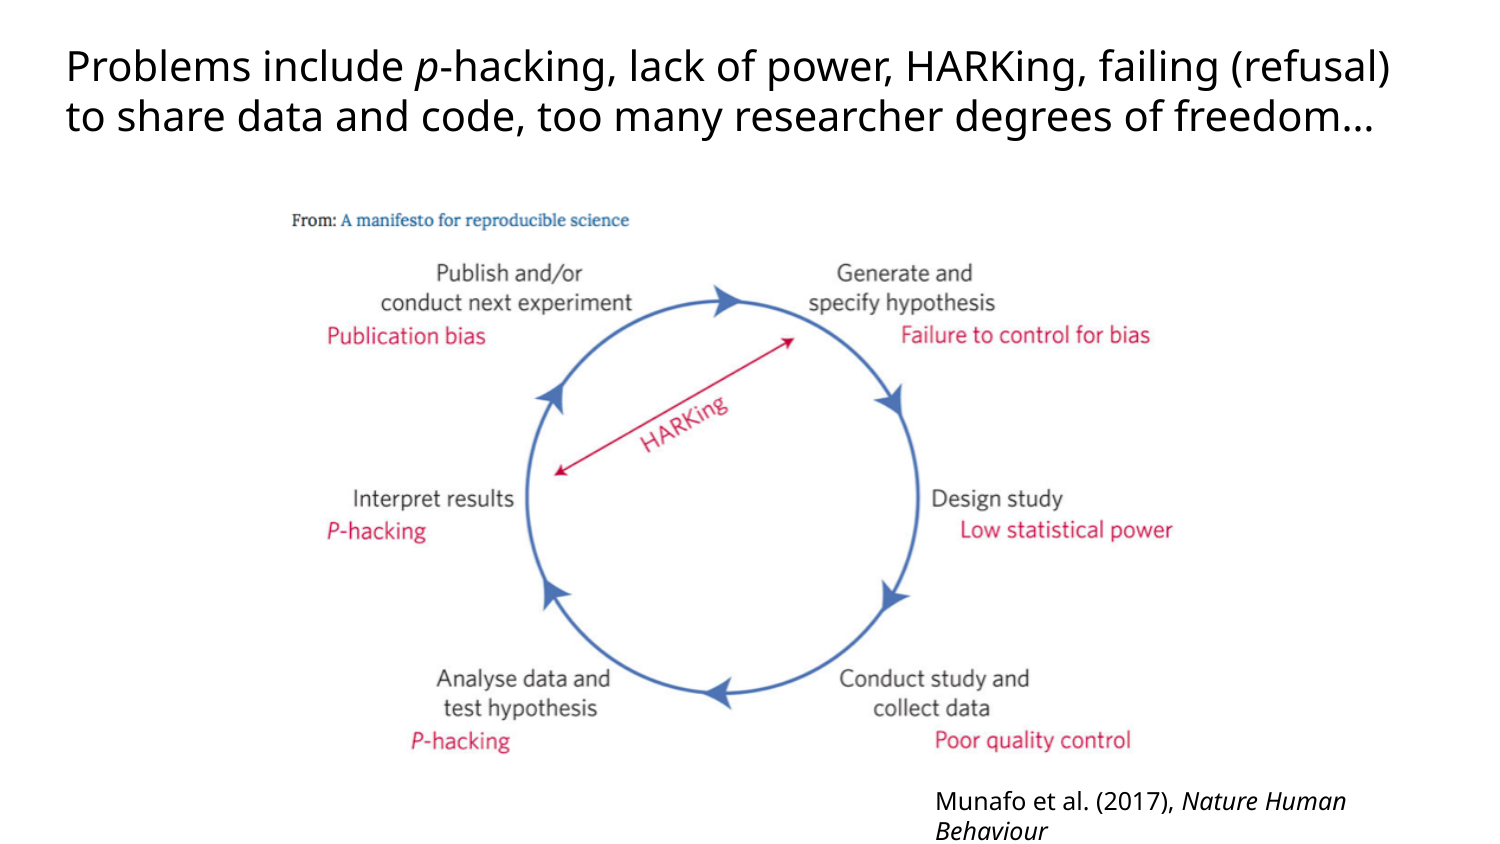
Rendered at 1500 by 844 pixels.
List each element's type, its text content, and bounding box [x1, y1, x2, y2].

text_box Problems include p-hacking, lack of power, HARKing, failing (refusal) to share data and code, too many researcher degrees of freedom… [50, 24, 1450, 171]
picture [266, 187, 1227, 771]
text_box Munafo et al. (2017), Nature Human Behaviour [920, 770, 1468, 827]
